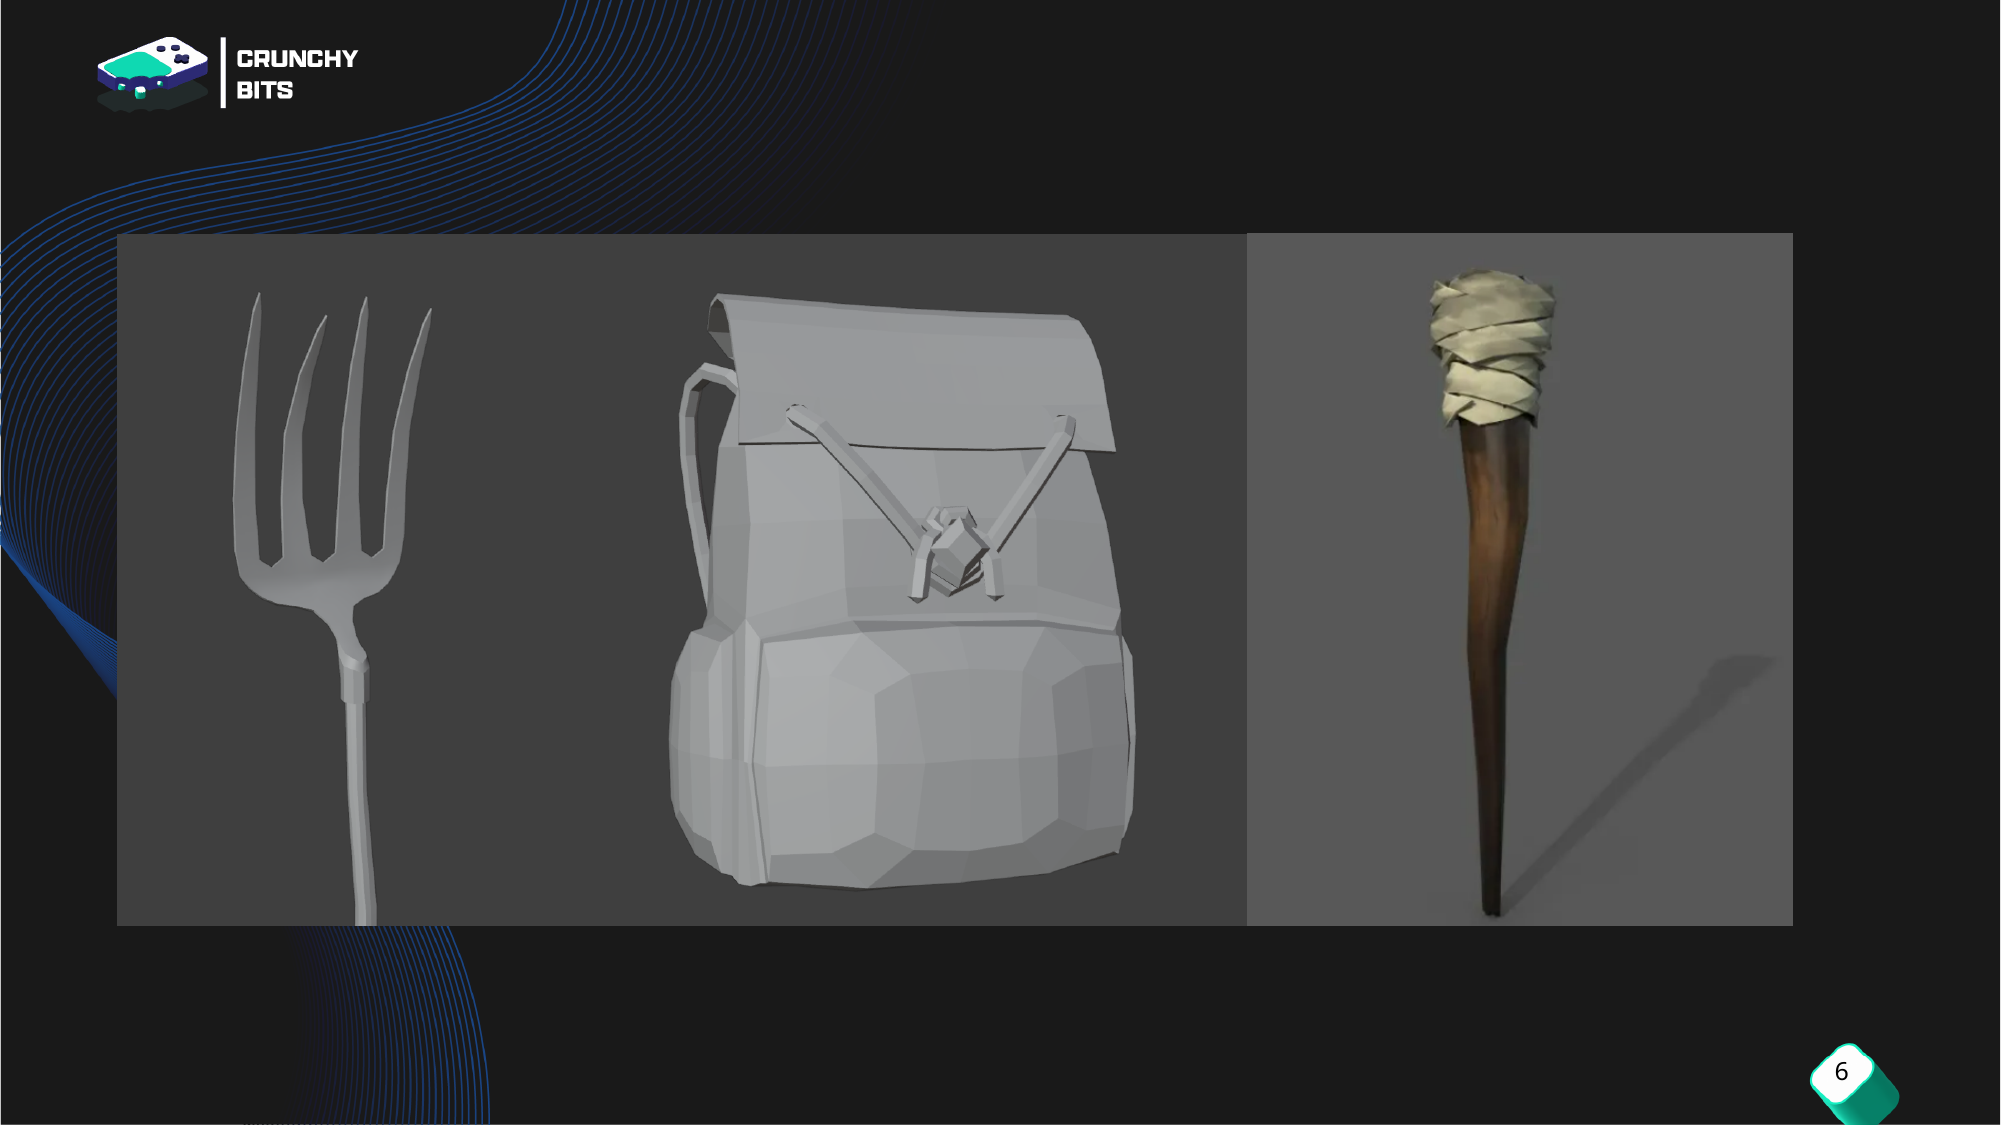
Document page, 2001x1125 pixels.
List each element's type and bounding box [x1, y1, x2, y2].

picture [117, 233, 1793, 926]
text_box [1789, 1042, 1894, 1103]
